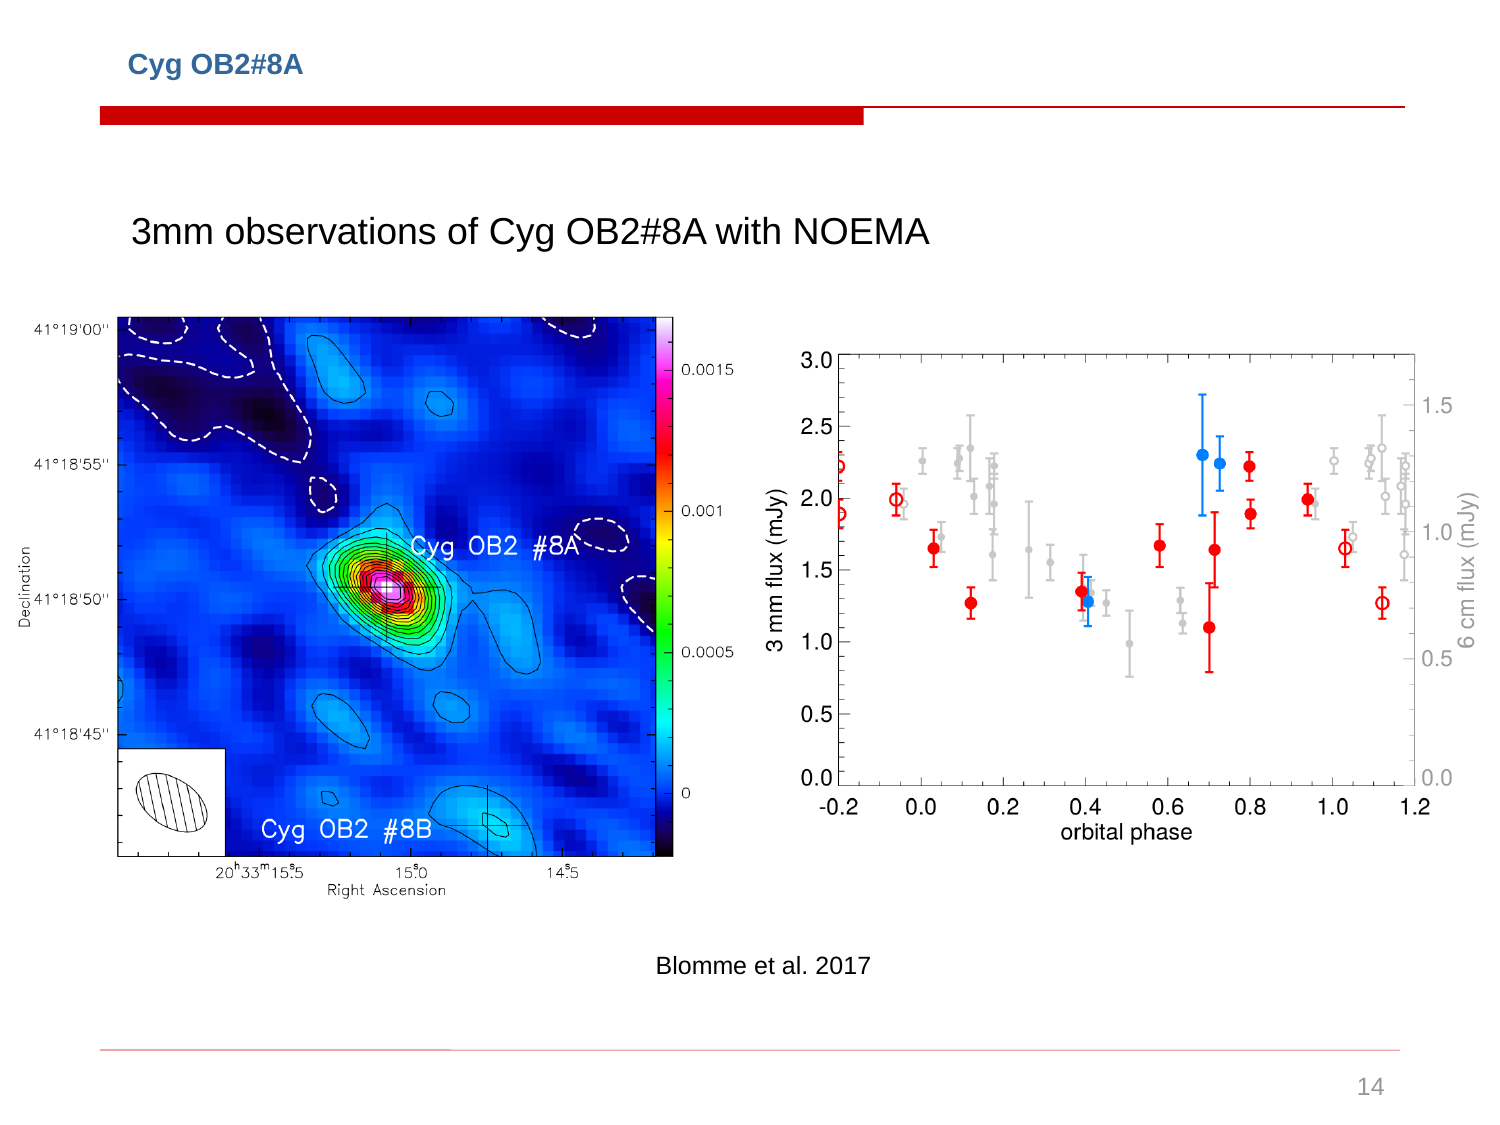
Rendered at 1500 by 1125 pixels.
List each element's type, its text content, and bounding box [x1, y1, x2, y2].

title Cyg OB2#8A [112, 37, 1413, 88]
slide_number <number> [1074, 1062, 1400, 1103]
text_box Blomme et al. 2017 [640, 942, 887, 987]
text_box 3mm observations of Cyg OB2#8A with NOEMA [116, 199, 946, 260]
picture [6, 299, 1493, 907]
